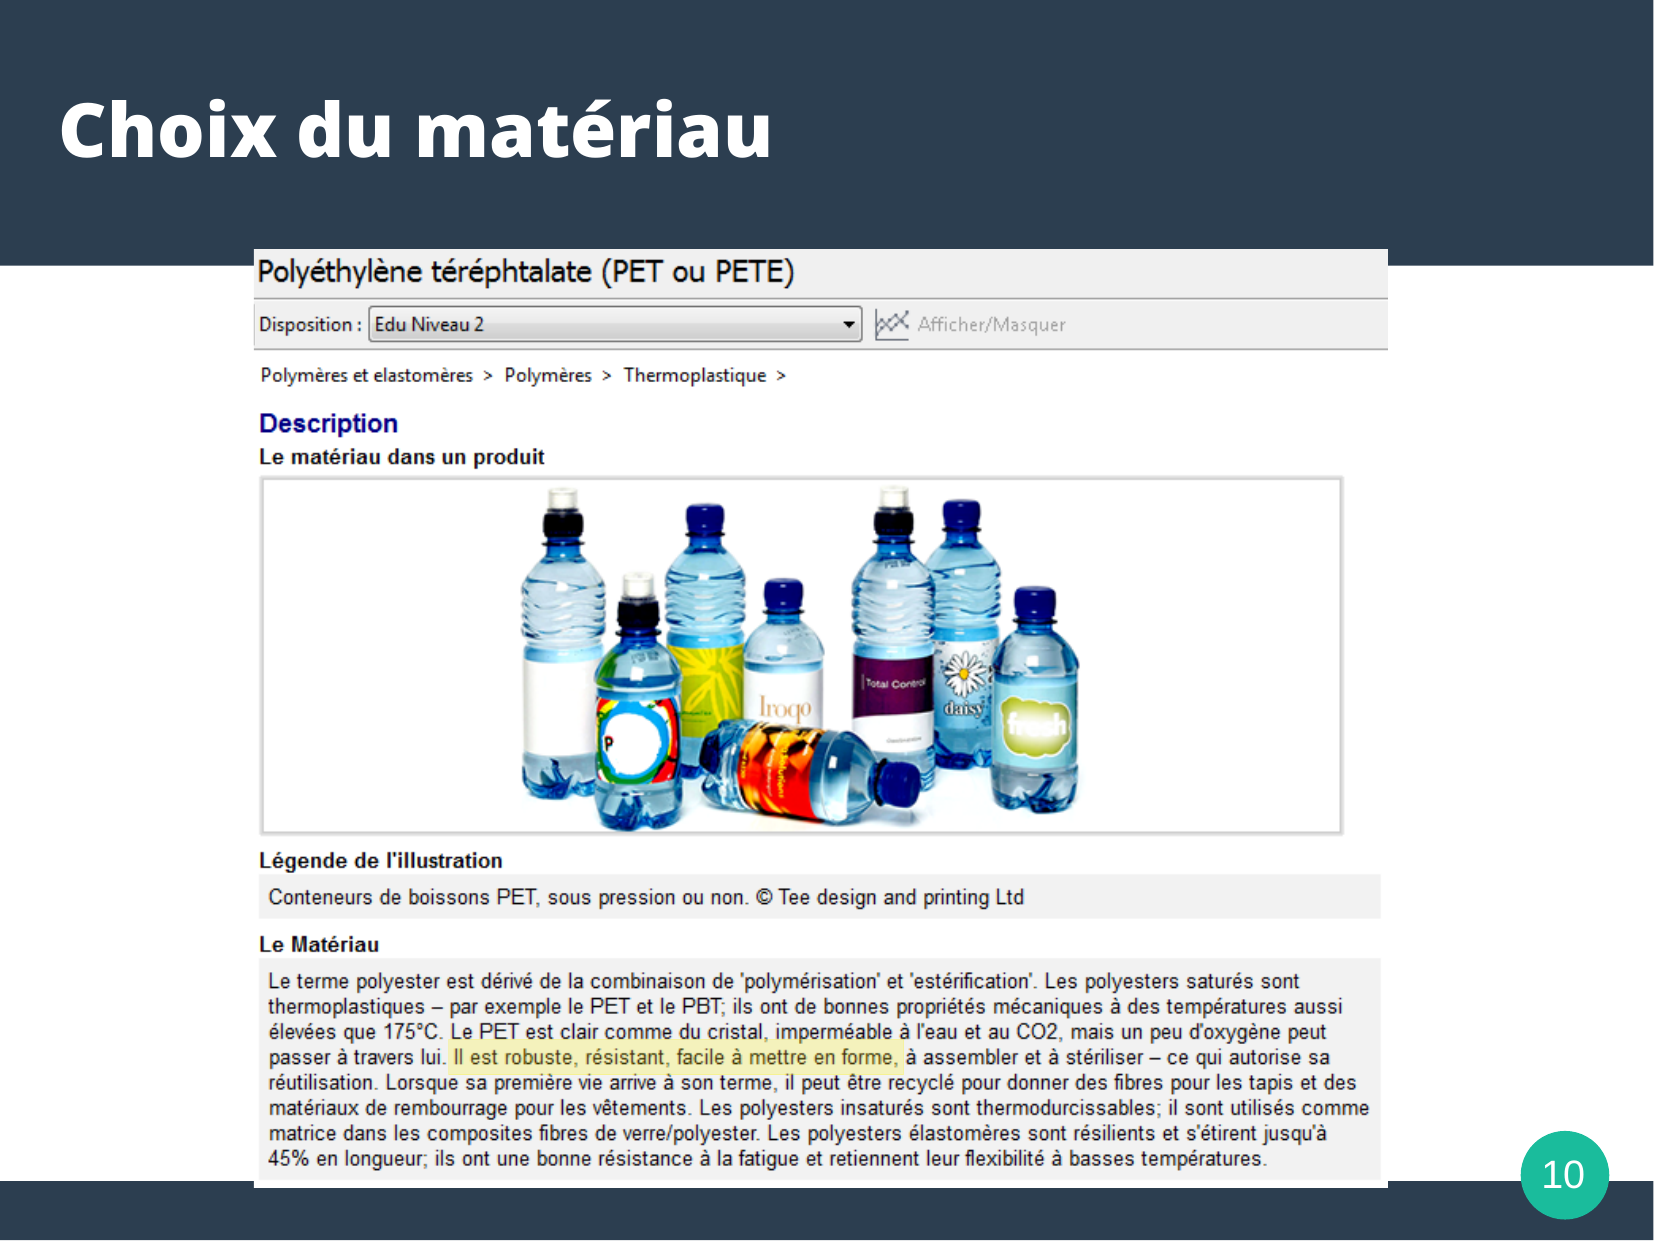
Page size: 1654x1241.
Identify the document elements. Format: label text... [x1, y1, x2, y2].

picture [253, 249, 1388, 1188]
title Choix du matériau [59, 49, 1595, 207]
text_box 10 [1526, 1145, 1607, 1205]
text_box [448, 1039, 904, 1075]
